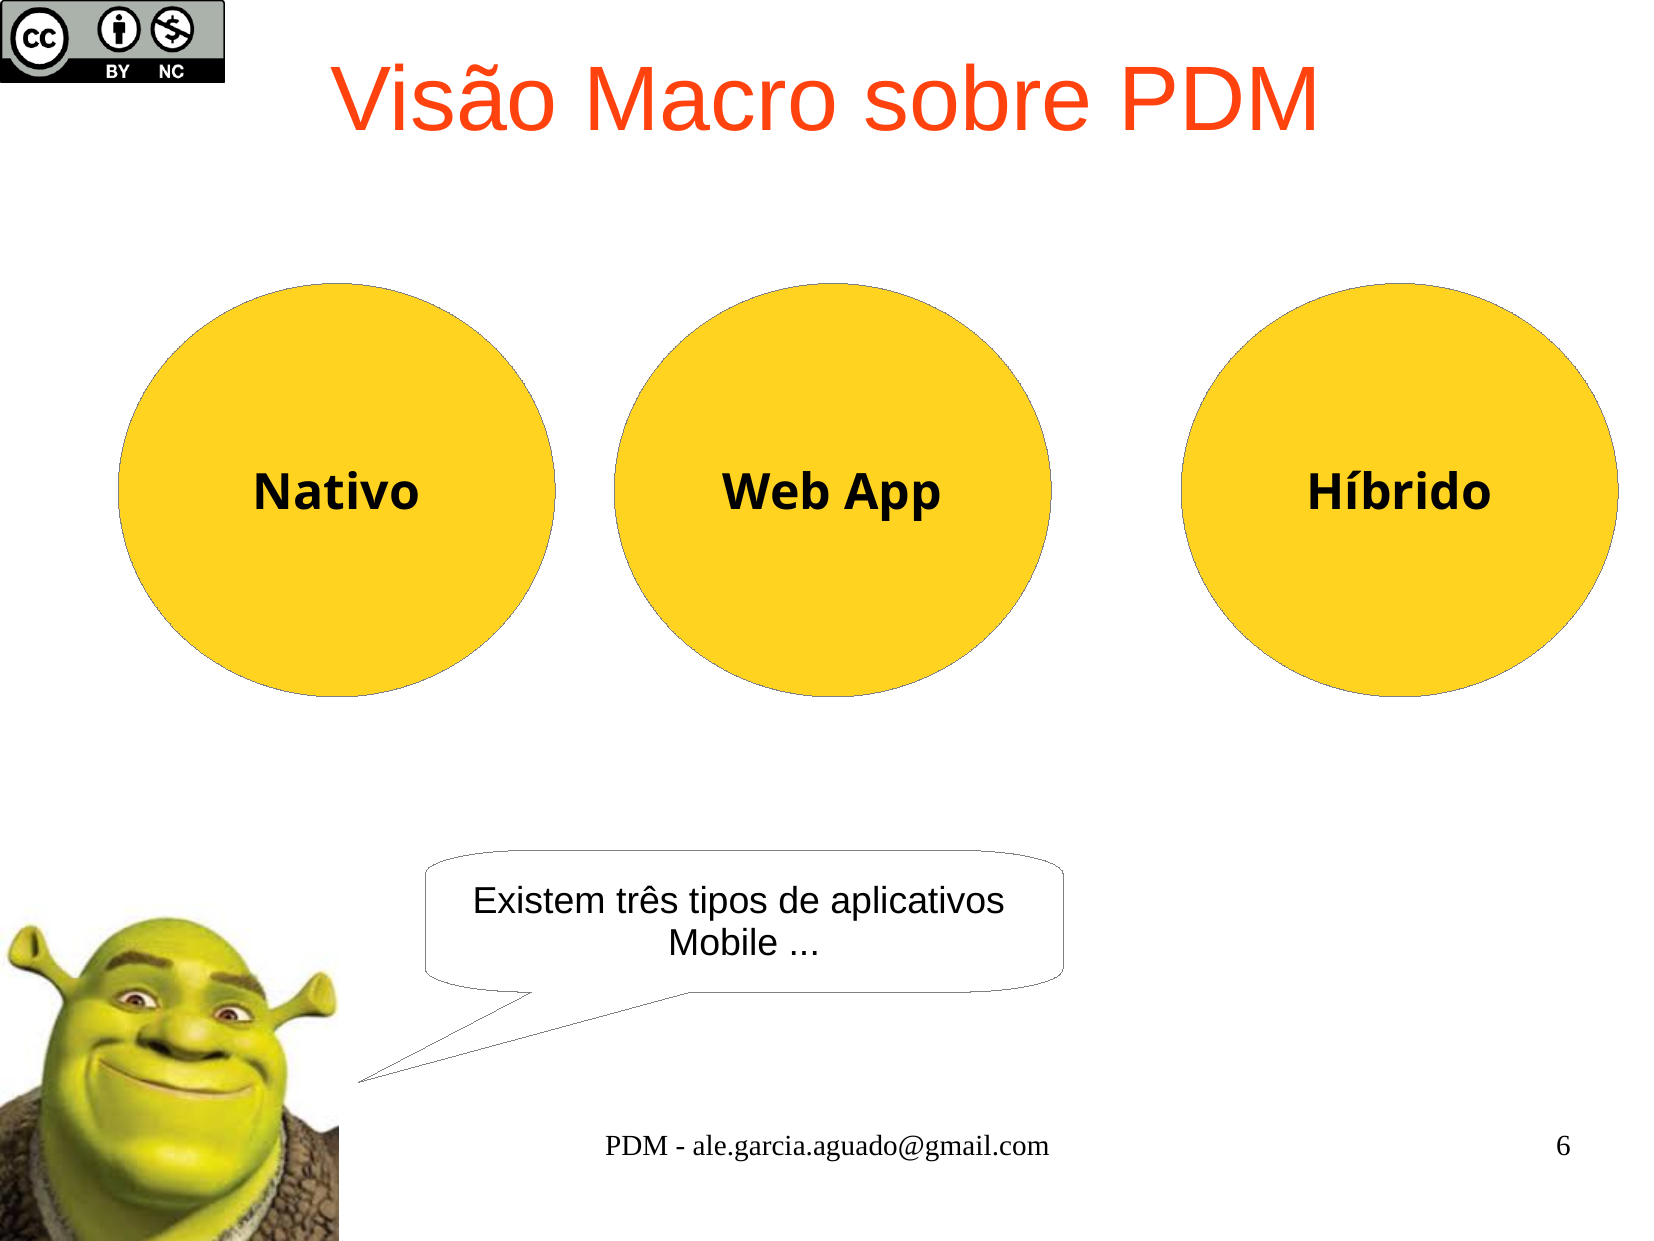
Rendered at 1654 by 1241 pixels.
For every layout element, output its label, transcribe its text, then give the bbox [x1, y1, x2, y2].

text_box Web App [614, 283, 1052, 697]
picture [0, 0, 225, 83]
text_box Híbrido [1181, 283, 1619, 697]
text_box Nativo [118, 283, 556, 697]
title Visão Macro sobre PDM [82, 31, 1571, 166]
text_box Existem três tipos de aplicativos Mobile ... [358, 850, 1064, 1083]
picture [0, 903, 339, 1241]
